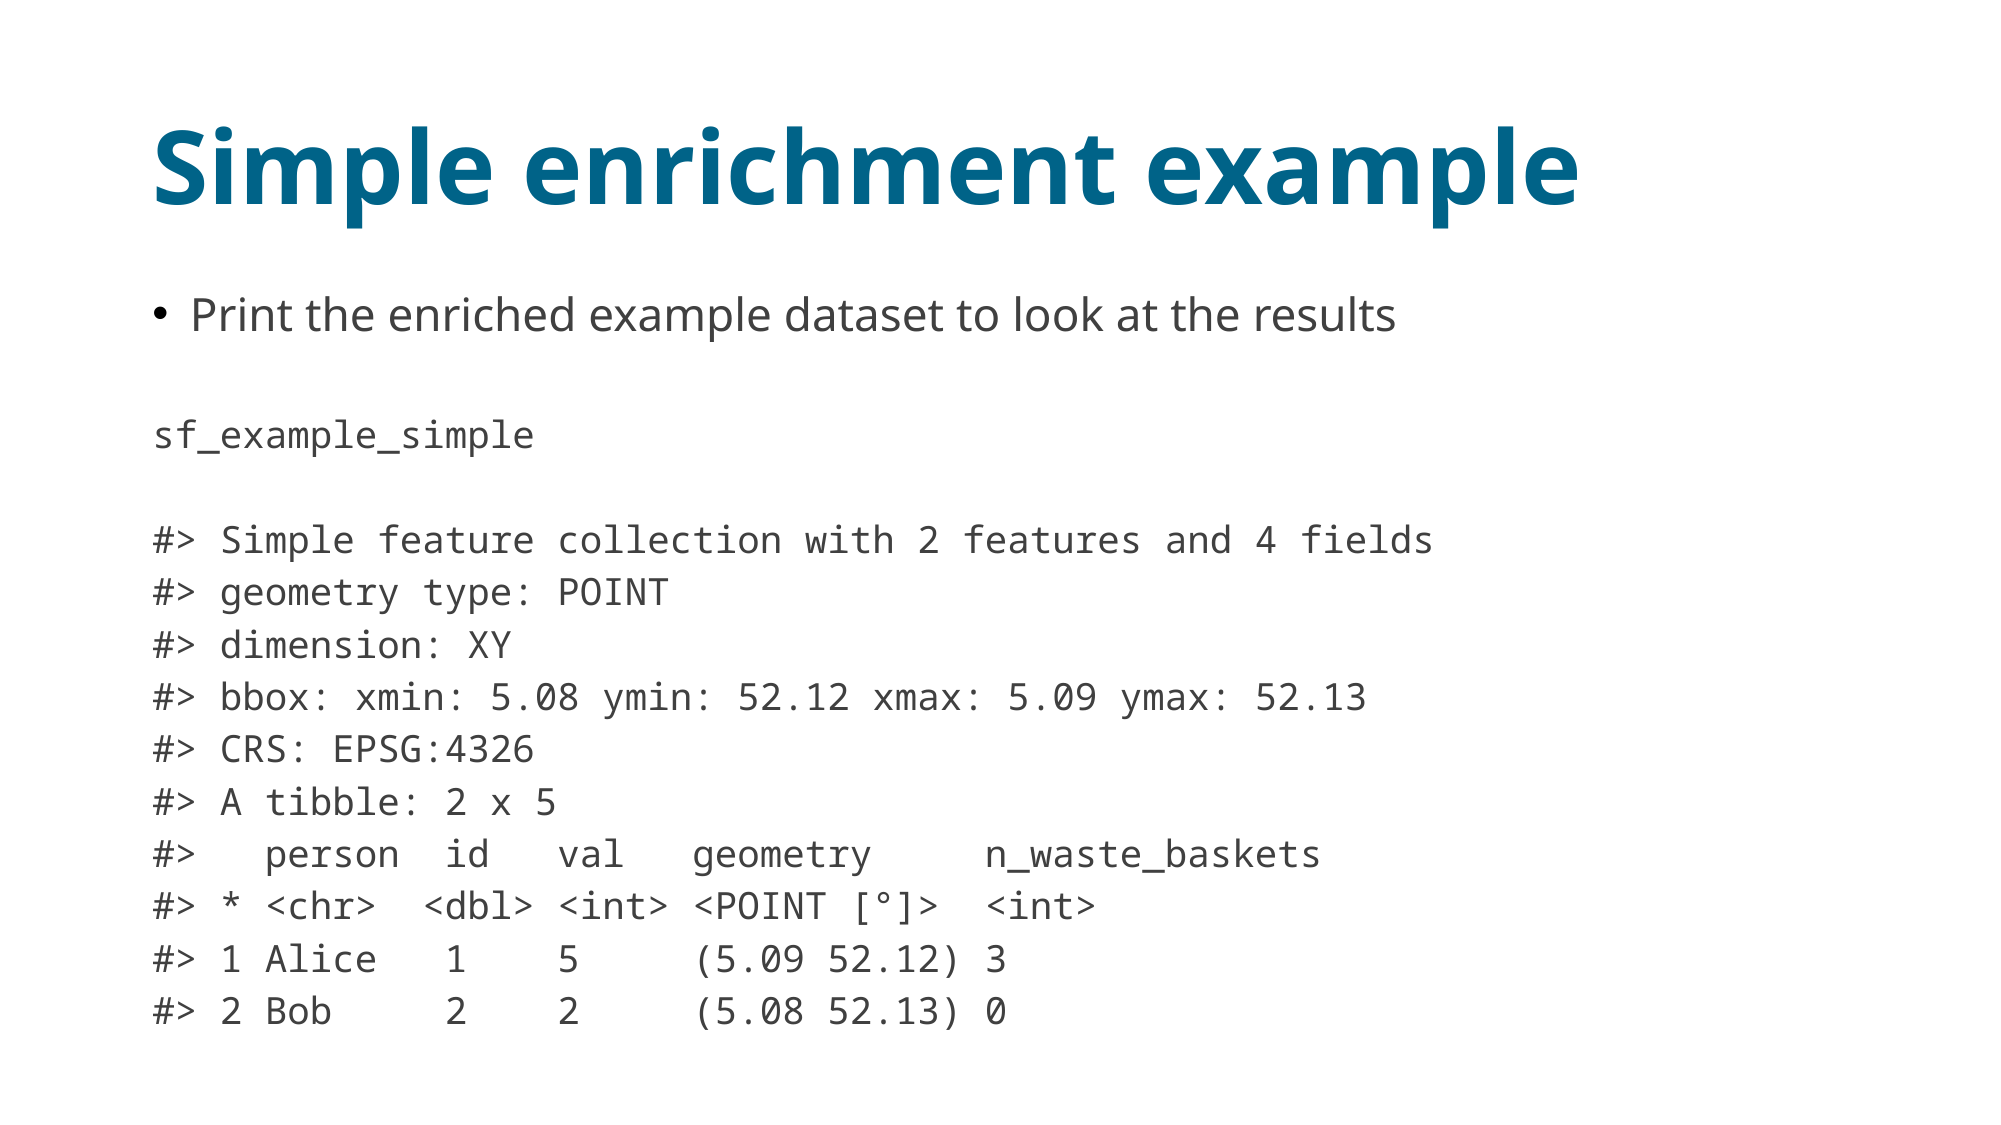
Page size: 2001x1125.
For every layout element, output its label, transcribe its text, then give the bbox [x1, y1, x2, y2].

text_box sf_example_simple #> Simple feature collection with 2 features and 4 fields #> geometry type: POINT #> dimension: XY #> bbox: xmin: 5.08 ymin: 52.12 xmax: 5.09 ymax: 52.13 #> CRS: EPSG:4326 #> A tibble: 2 x 5 #> person id val geometry n_waste_baskets #> * <chr> <dbl> <int> <POINT [°]> <int> #> 1 Alice 1 5 (5.09 52.12) 3 #> 2 Bob 2 2 (5.08 52.13) 0 [137, 416, 1863, 1044]
list Print the enriched example dataset to look at the results [137, 277, 1863, 410]
title Simple enrichment example [137, 50, 1892, 278]
